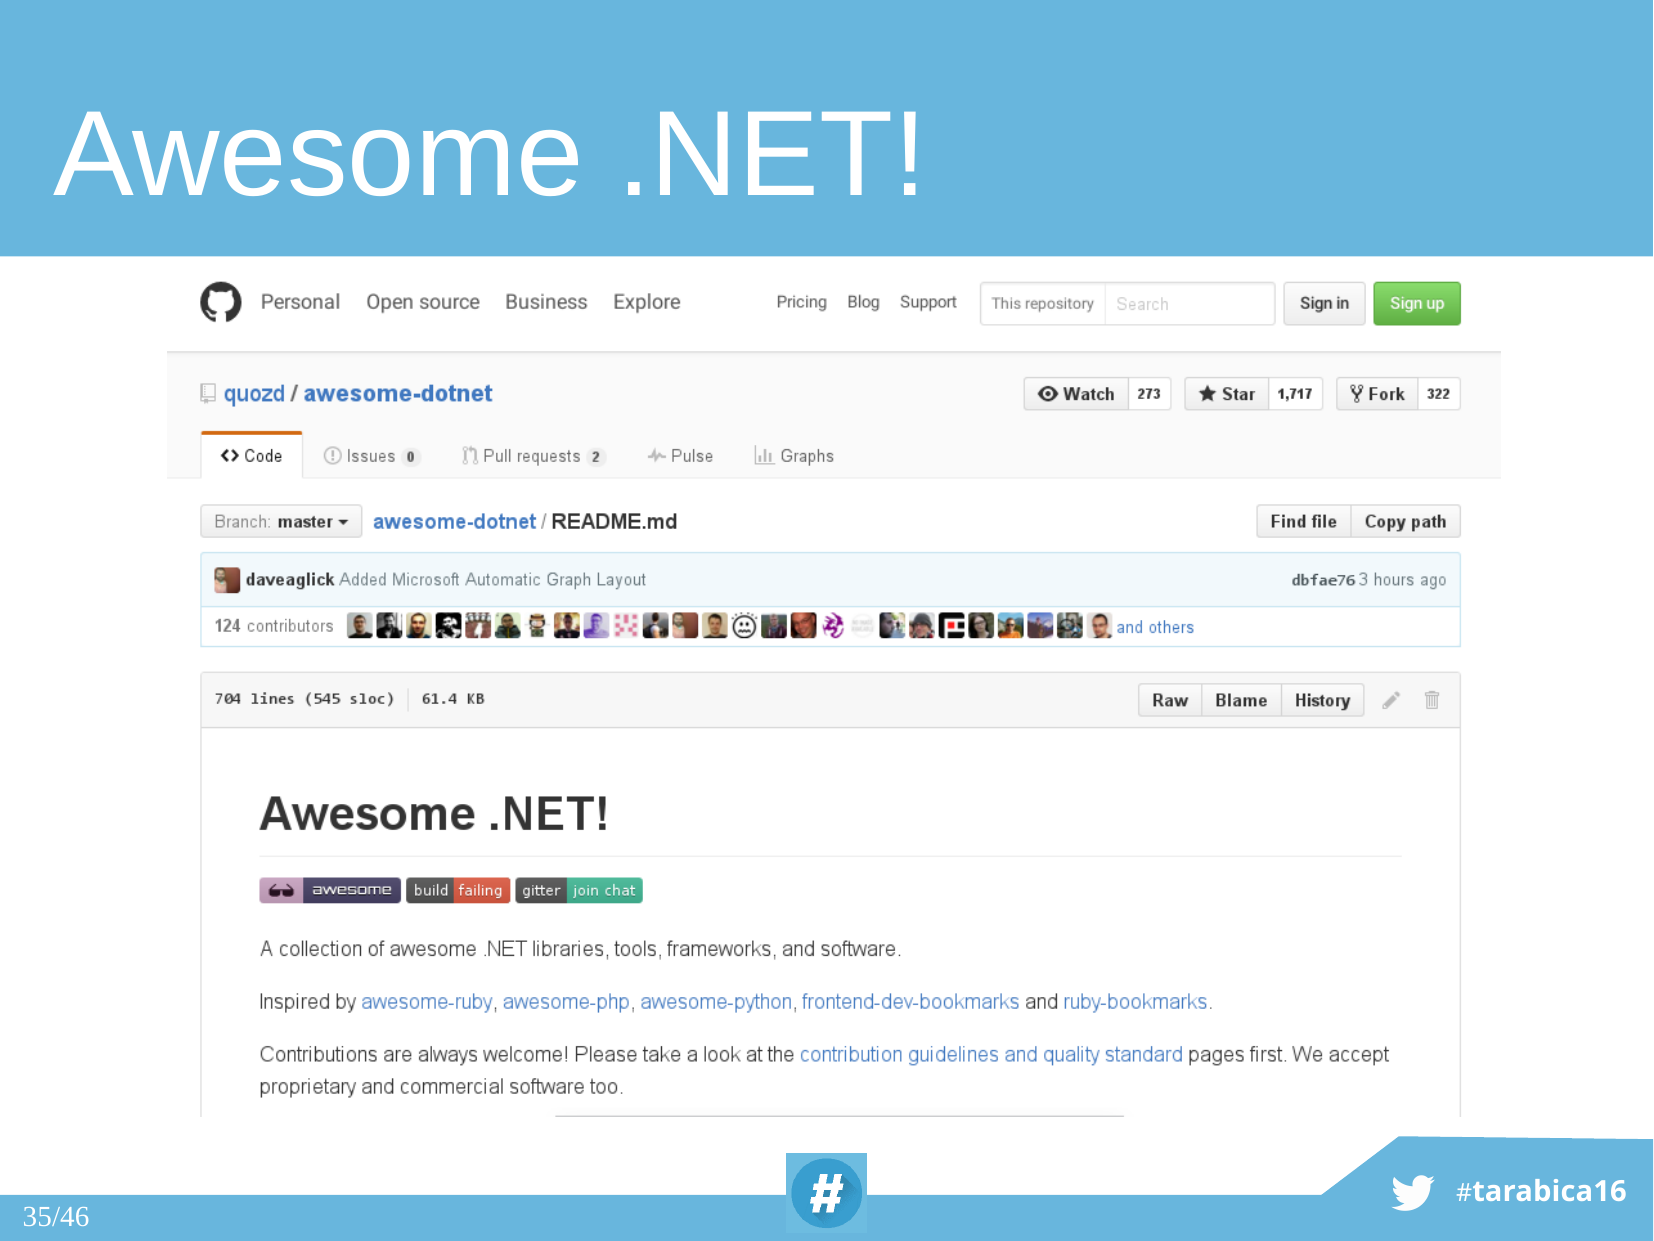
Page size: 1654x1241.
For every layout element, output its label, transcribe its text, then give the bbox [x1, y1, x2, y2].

picture [786, 1153, 867, 1233]
title Awesome .NET! [53, 49, 1600, 257]
picture [167, 269, 1501, 1117]
picture [1378, 1158, 1448, 1228]
